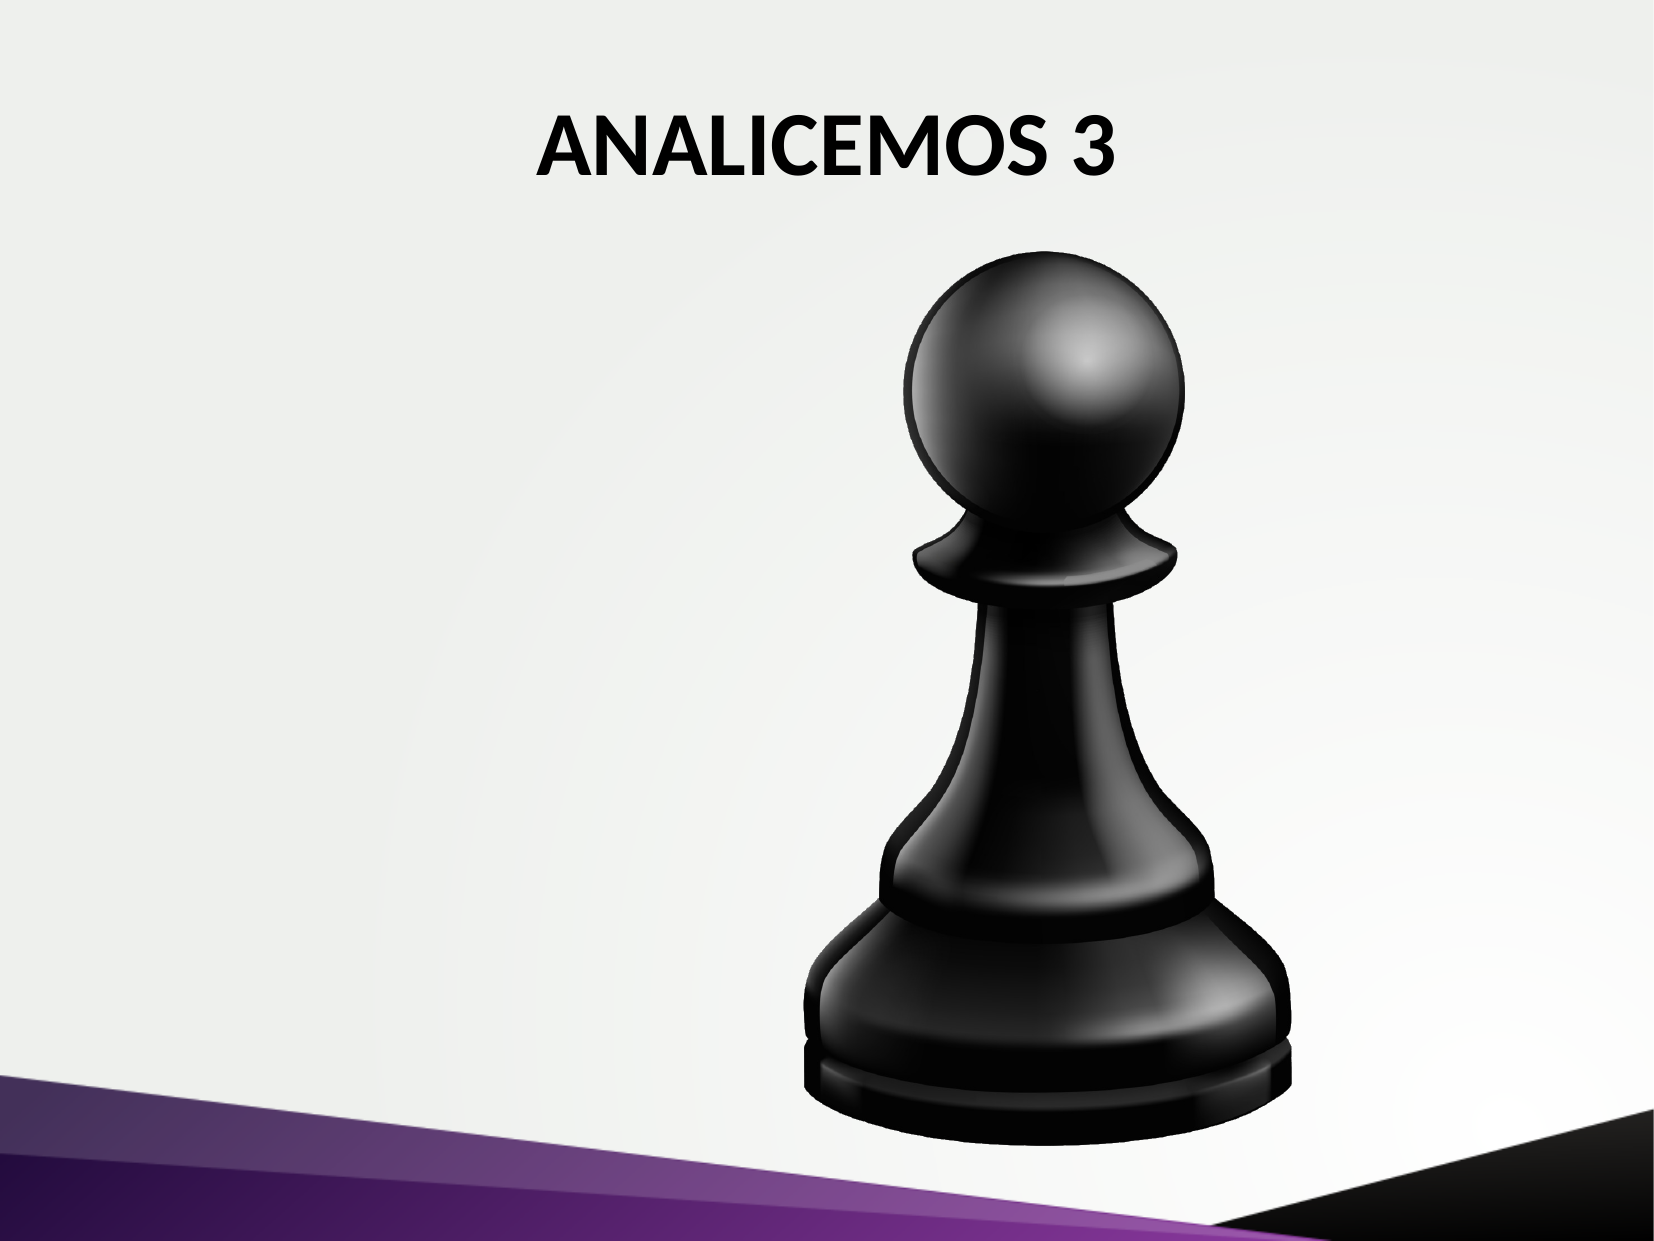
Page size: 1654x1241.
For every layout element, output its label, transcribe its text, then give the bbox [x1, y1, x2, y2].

title ANALICEMOS 3 [70, 45, 1583, 261]
picture [0, 0, 1654, 1241]
